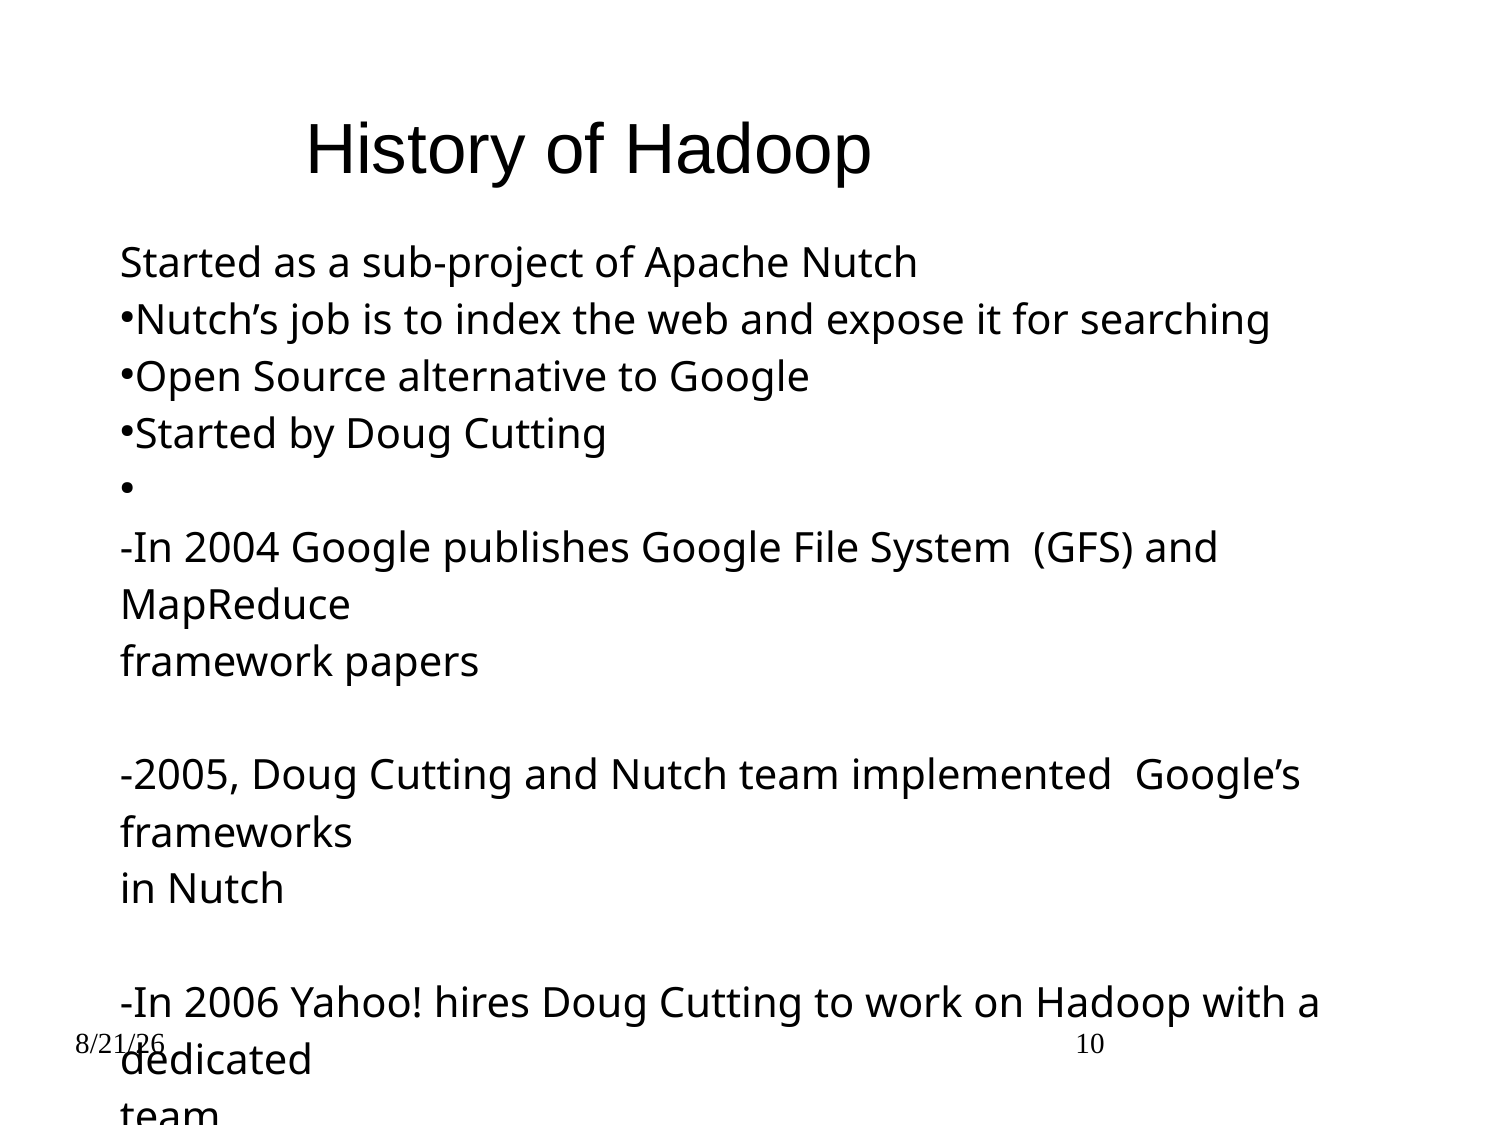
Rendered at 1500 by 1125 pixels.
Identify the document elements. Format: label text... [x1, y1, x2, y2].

title History of Hadoop [64, 96, 1115, 193]
text_box [1075, 1024, 1425, 1103]
text_box Started as a sub-project of Apache Nutch Nutch’s job is to index the web and expose it for searching Open Source alternative to Google Started by Doug Cutting -In 2004 Google publishes Google File System (GFS) and MapReduce framework papers -2005, Doug Cutting and Nutch team implemented Google’s frameworks in Nutch -In 2006 Yahoo! hires Doug Cutting to work on Hadoop with a dedicated team -In 2008 Hadoop became Apache Top Level Project – http://hadoop.apache.org [105, 224, 1440, 1011]
text_box 8/10/2023 [75, 1024, 425, 1103]
